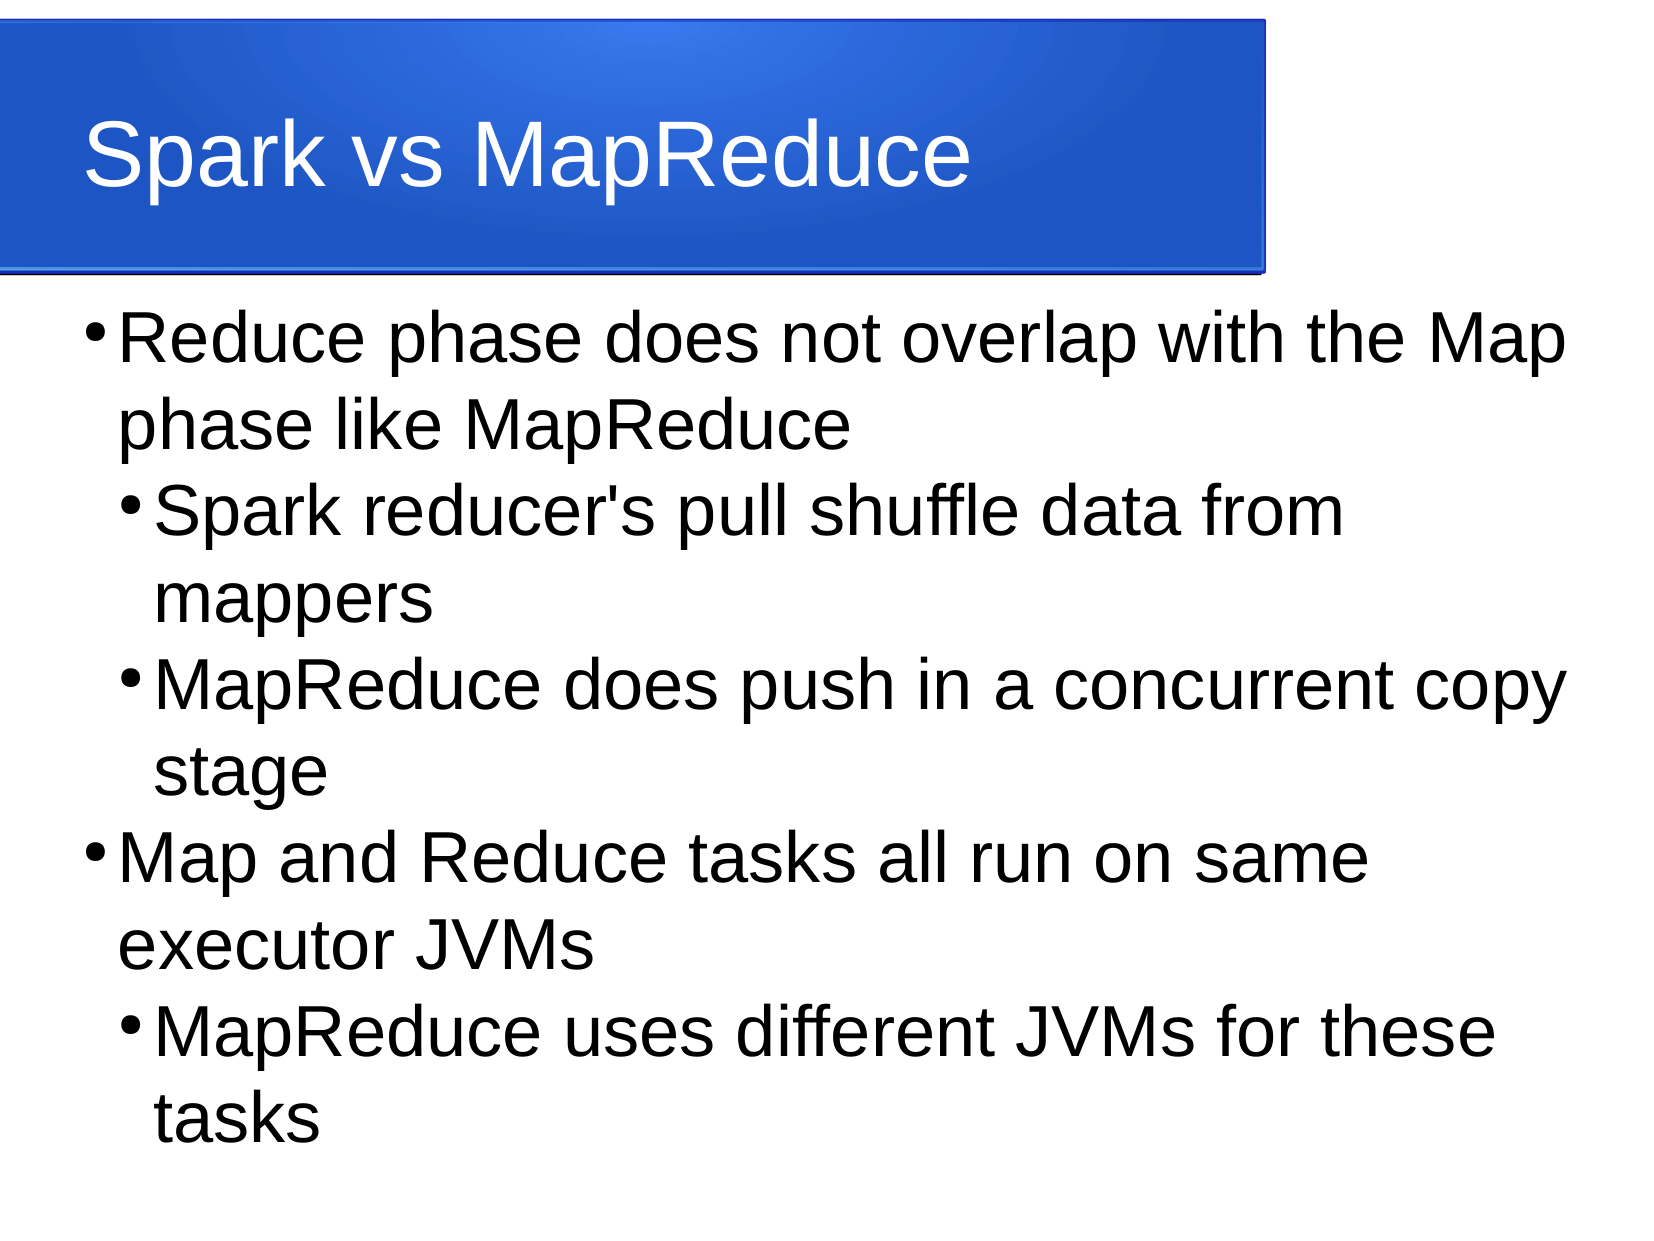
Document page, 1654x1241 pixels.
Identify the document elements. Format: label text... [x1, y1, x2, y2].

text_box Spark vs MapReduce [82, 47, 1234, 252]
text_box Reduce phase does not overlap with the Map phase like MapReduce Spark reducer's pull shuffle data from mappers MapReduce does push in a concurrent copy stage Map and Reduce tasks all run on same executor JVMs MapReduce uses different JVMs for these tasks [82, 290, 1571, 1010]
picture [0, 17, 1269, 282]
